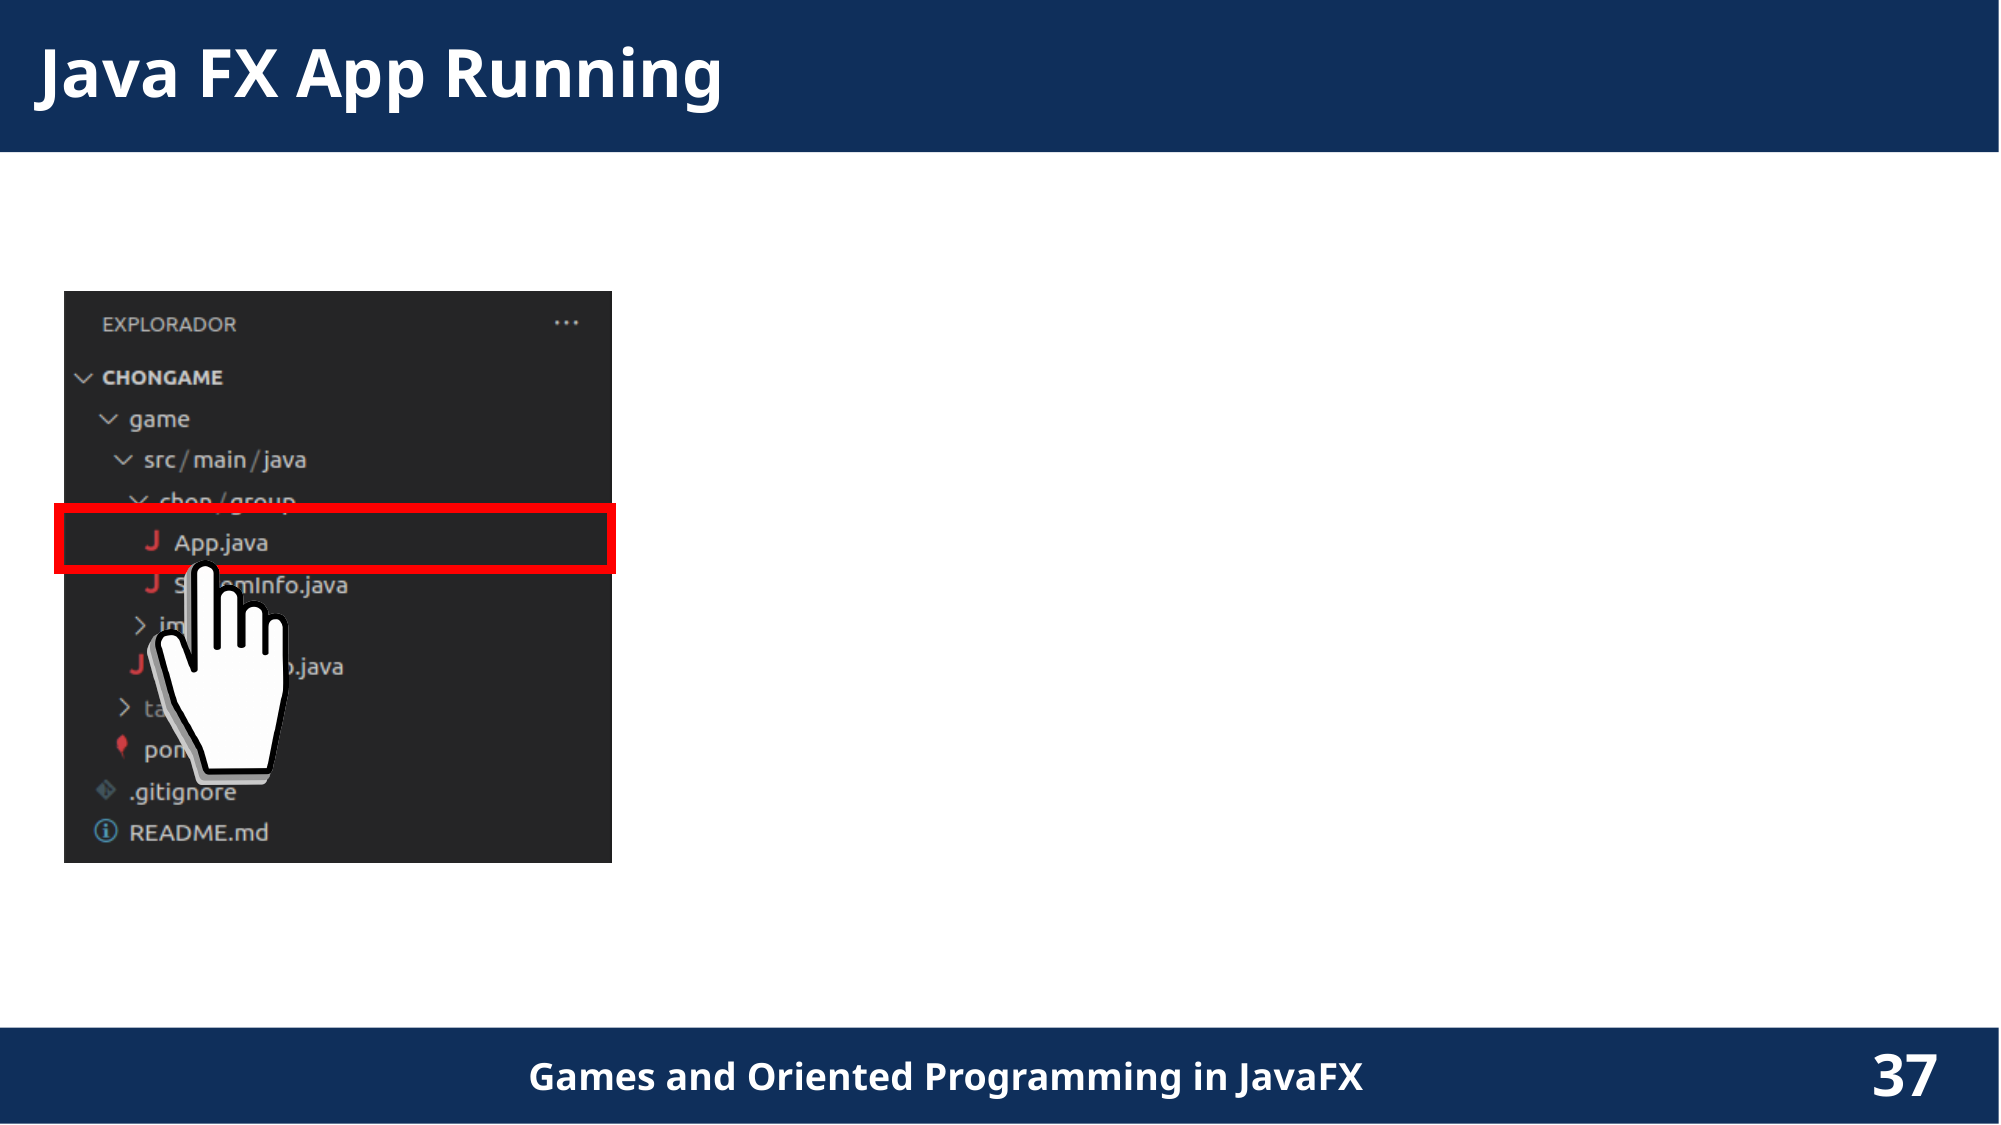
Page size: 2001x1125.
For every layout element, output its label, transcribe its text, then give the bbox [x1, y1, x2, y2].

picture [64, 291, 612, 503]
picture [64, 513, 612, 863]
text_box Java FX App Running [25, 23, 1999, 119]
